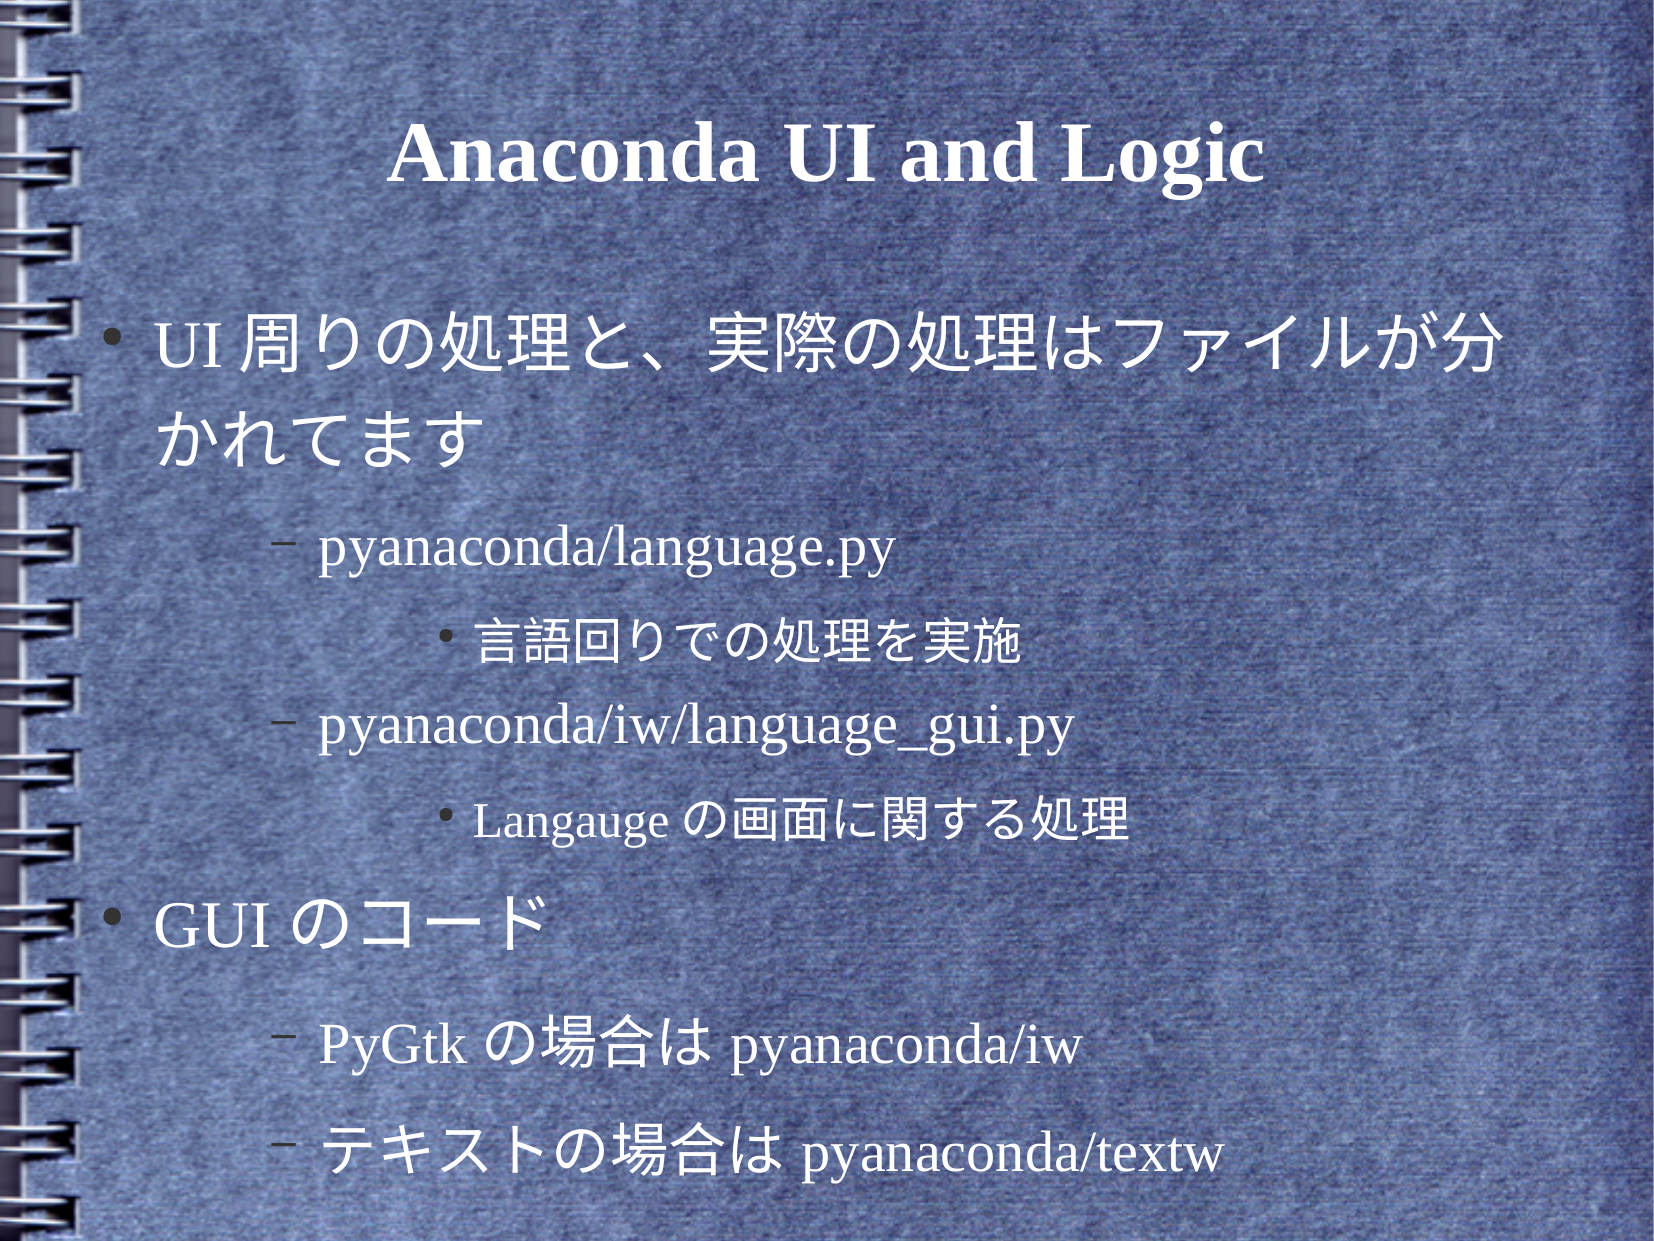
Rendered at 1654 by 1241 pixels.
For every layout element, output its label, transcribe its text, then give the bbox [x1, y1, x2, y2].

picture [0, 0, 1654, 1241]
title Anaconda UI and Logic [82, 49, 1571, 257]
list UI周りの処理と、実際の処理はファイルが分かれてます pyanaconda/language.py 言語回りでの処理を実施 pyanaconda/iw/language_gui.py Langaugeの画面に関する処理 GUIのコード PyGtkの場合はpyanaconda/iw テキストの場合はpyanaconda/textw [82, 290, 1571, 1149]
